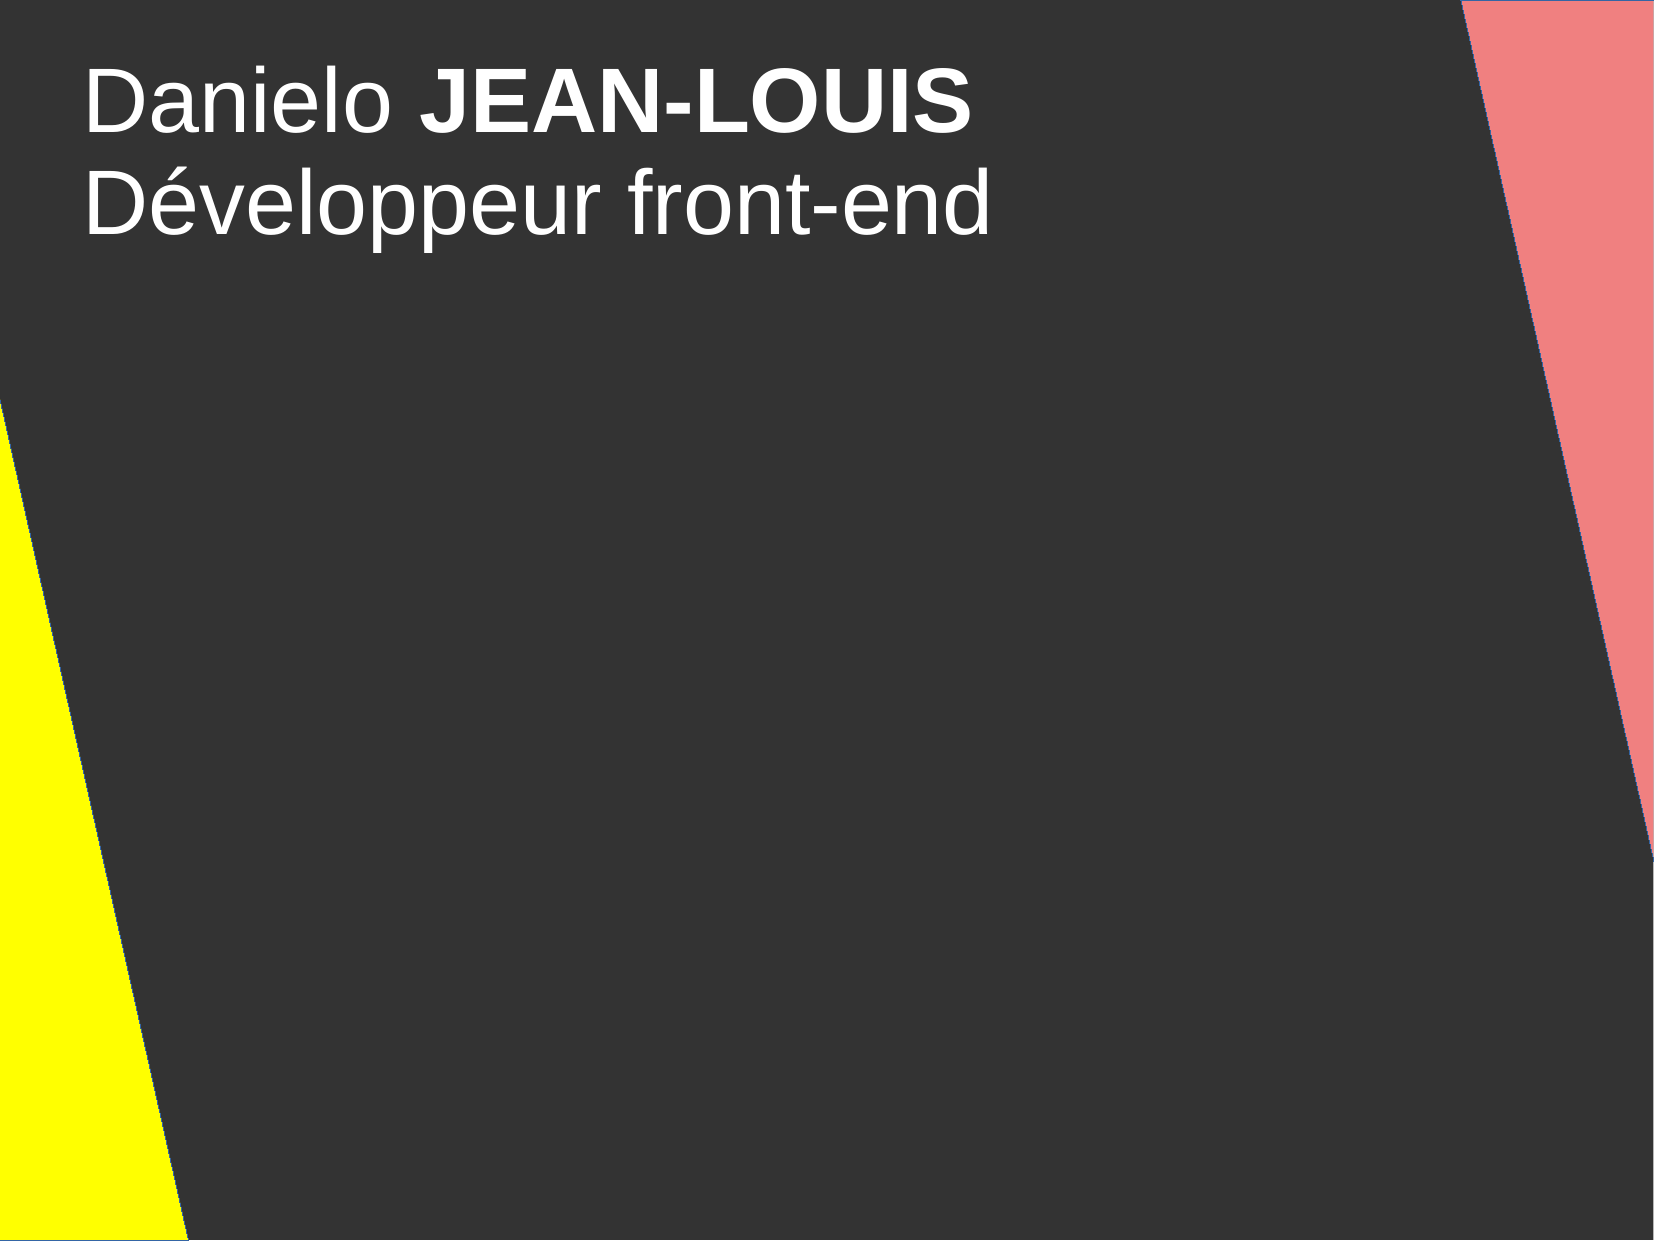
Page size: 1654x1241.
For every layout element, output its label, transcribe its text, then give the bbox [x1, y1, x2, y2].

text_box [1460, 0, 1654, 862]
text_box [0, 399, 189, 1241]
subtitle Danielo JEAN-LOUIS Développeur front-end [82, 49, 1571, 1010]
